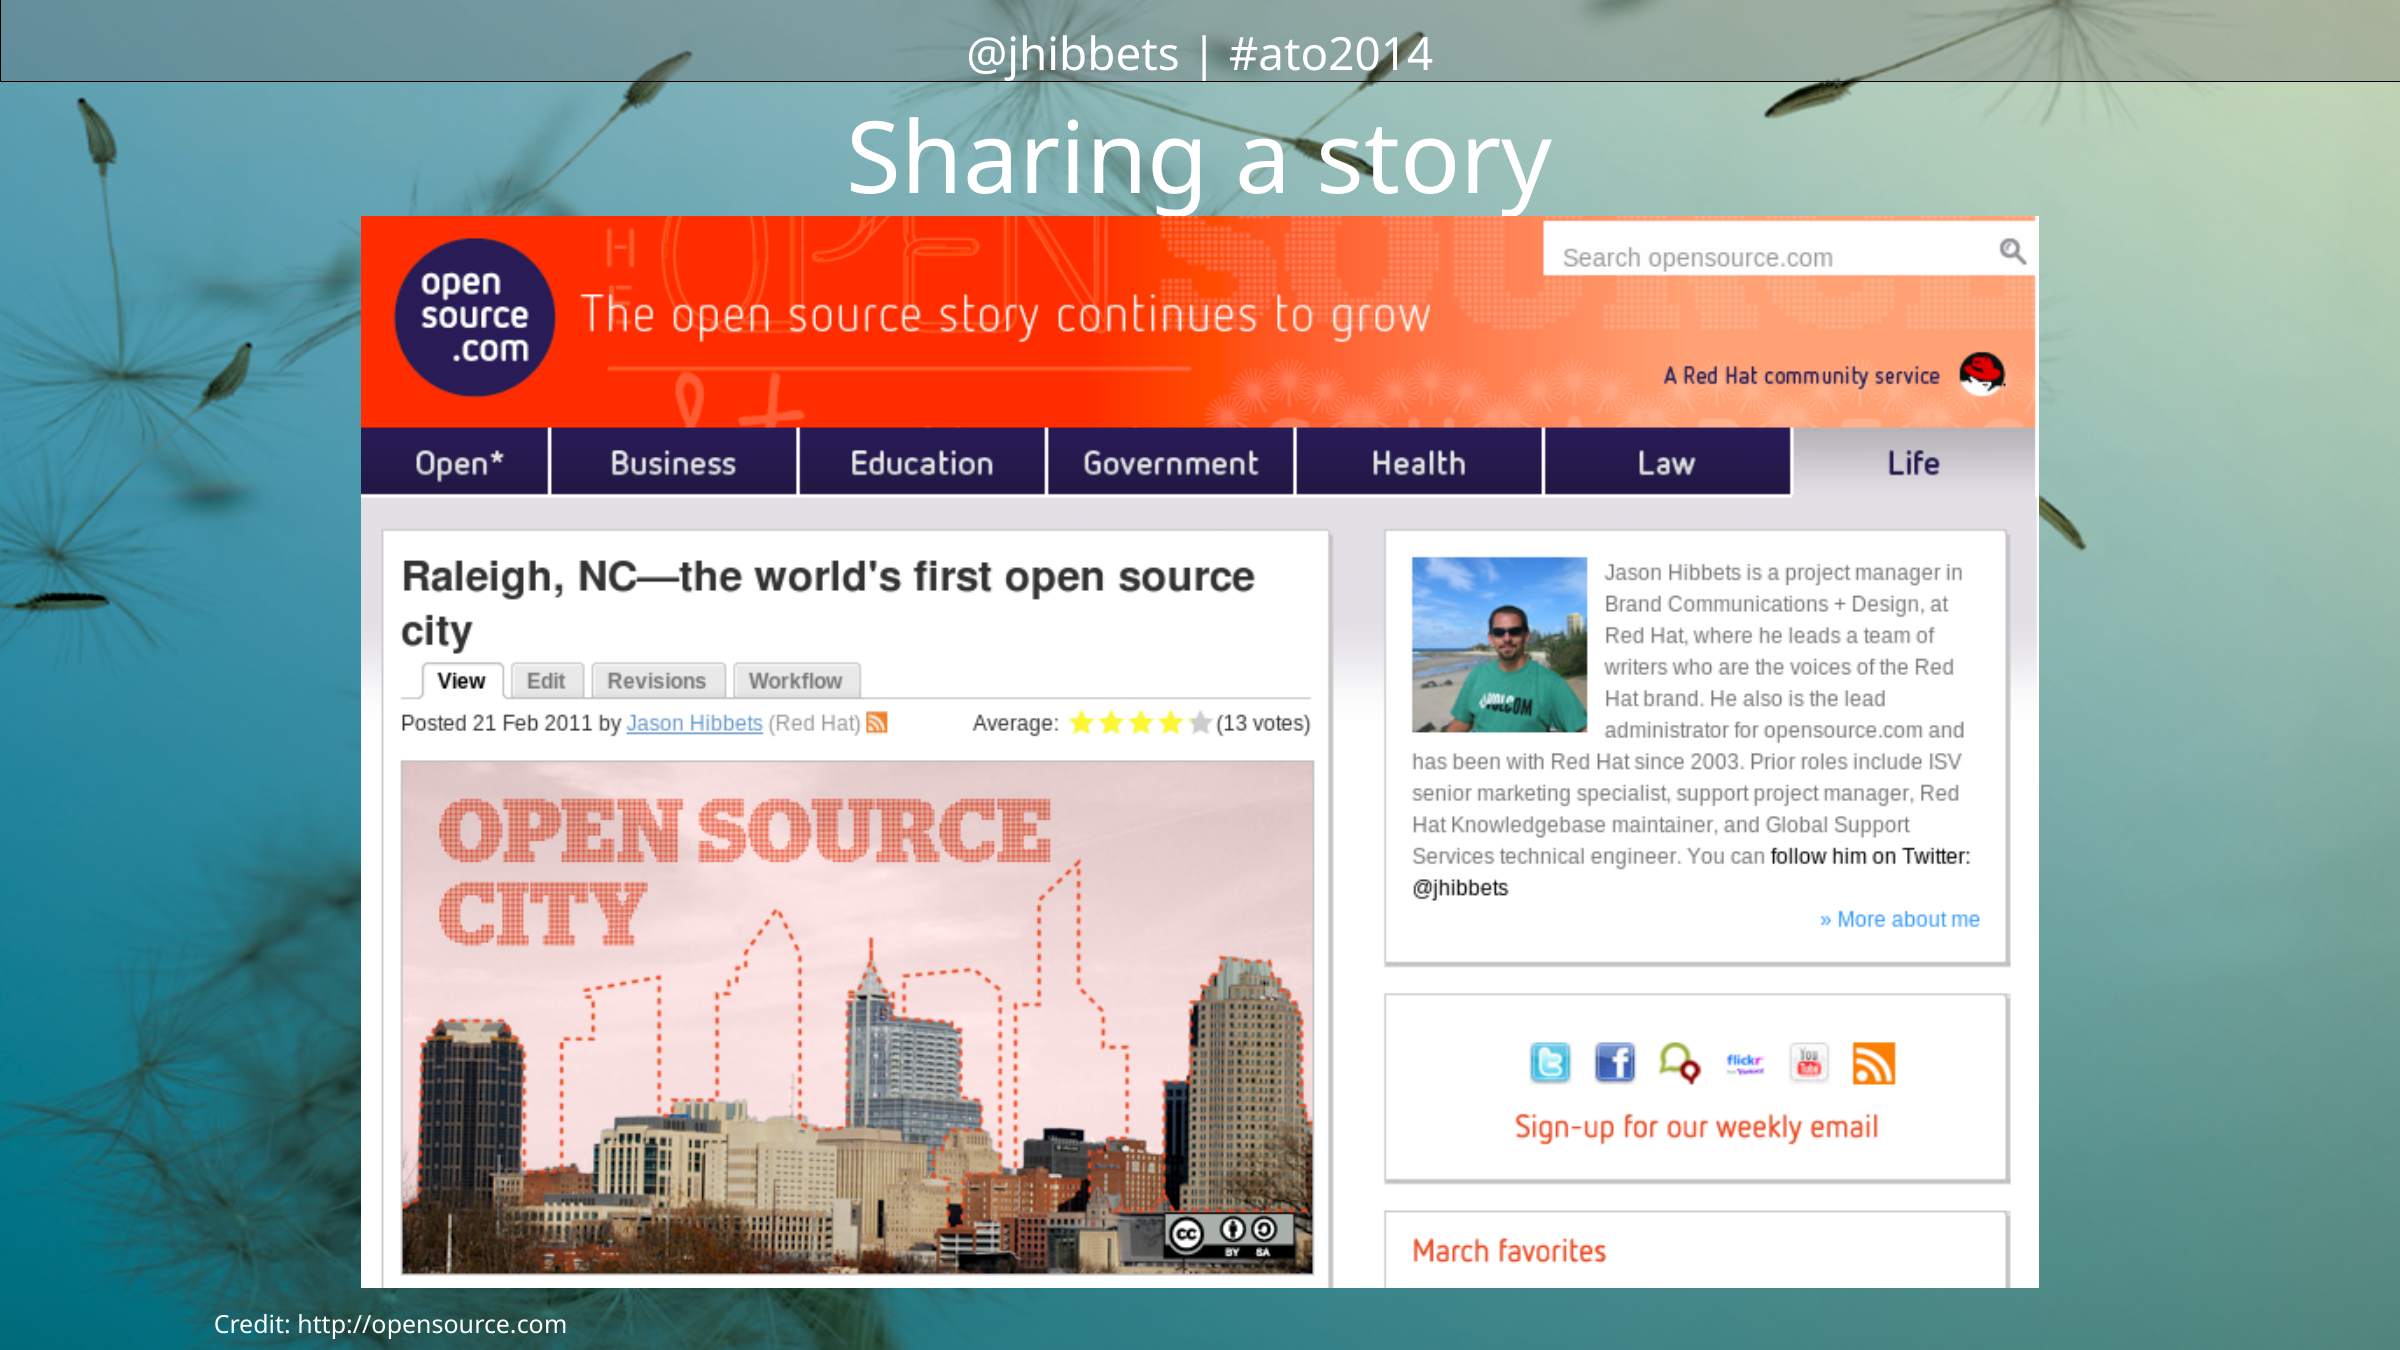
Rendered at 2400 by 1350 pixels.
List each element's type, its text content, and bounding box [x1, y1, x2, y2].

text_box Credit: http://opensource.com [199, 1298, 761, 1346]
title Sharing a story [120, 41, 2281, 268]
picture [0, 82, 2400, 1350]
